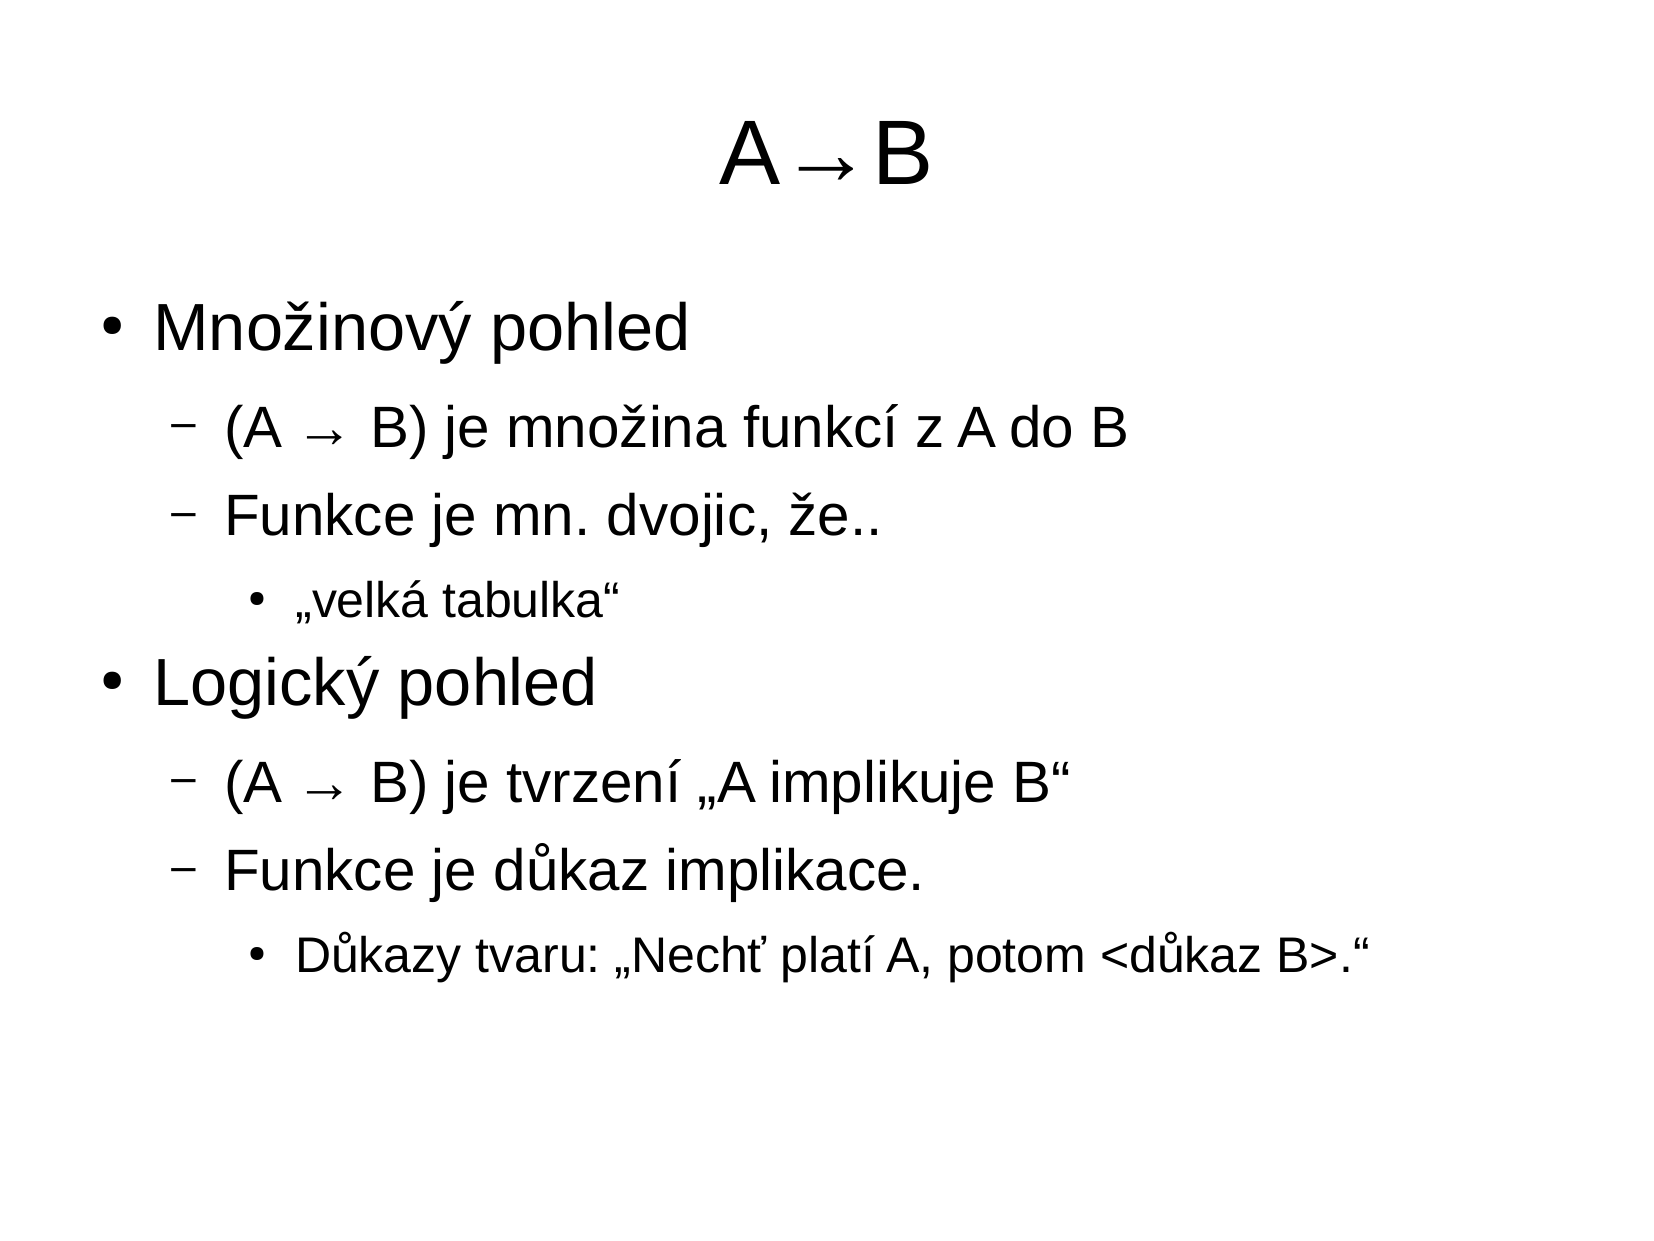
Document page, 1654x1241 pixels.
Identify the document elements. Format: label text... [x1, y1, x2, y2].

list Množinový pohled (A → B) je množina funkcí z A do B Funkce je mn. dvojic, že.. „velká tabulka“ Logický pohled (A → B) je tvrzení „A implikuje B“ Funkce je důkaz implikace. Důkazy tvaru: „Nechť platí A, potom <důkaz B>.“ [82, 290, 1538, 1010]
title A→B [82, 49, 1571, 257]
